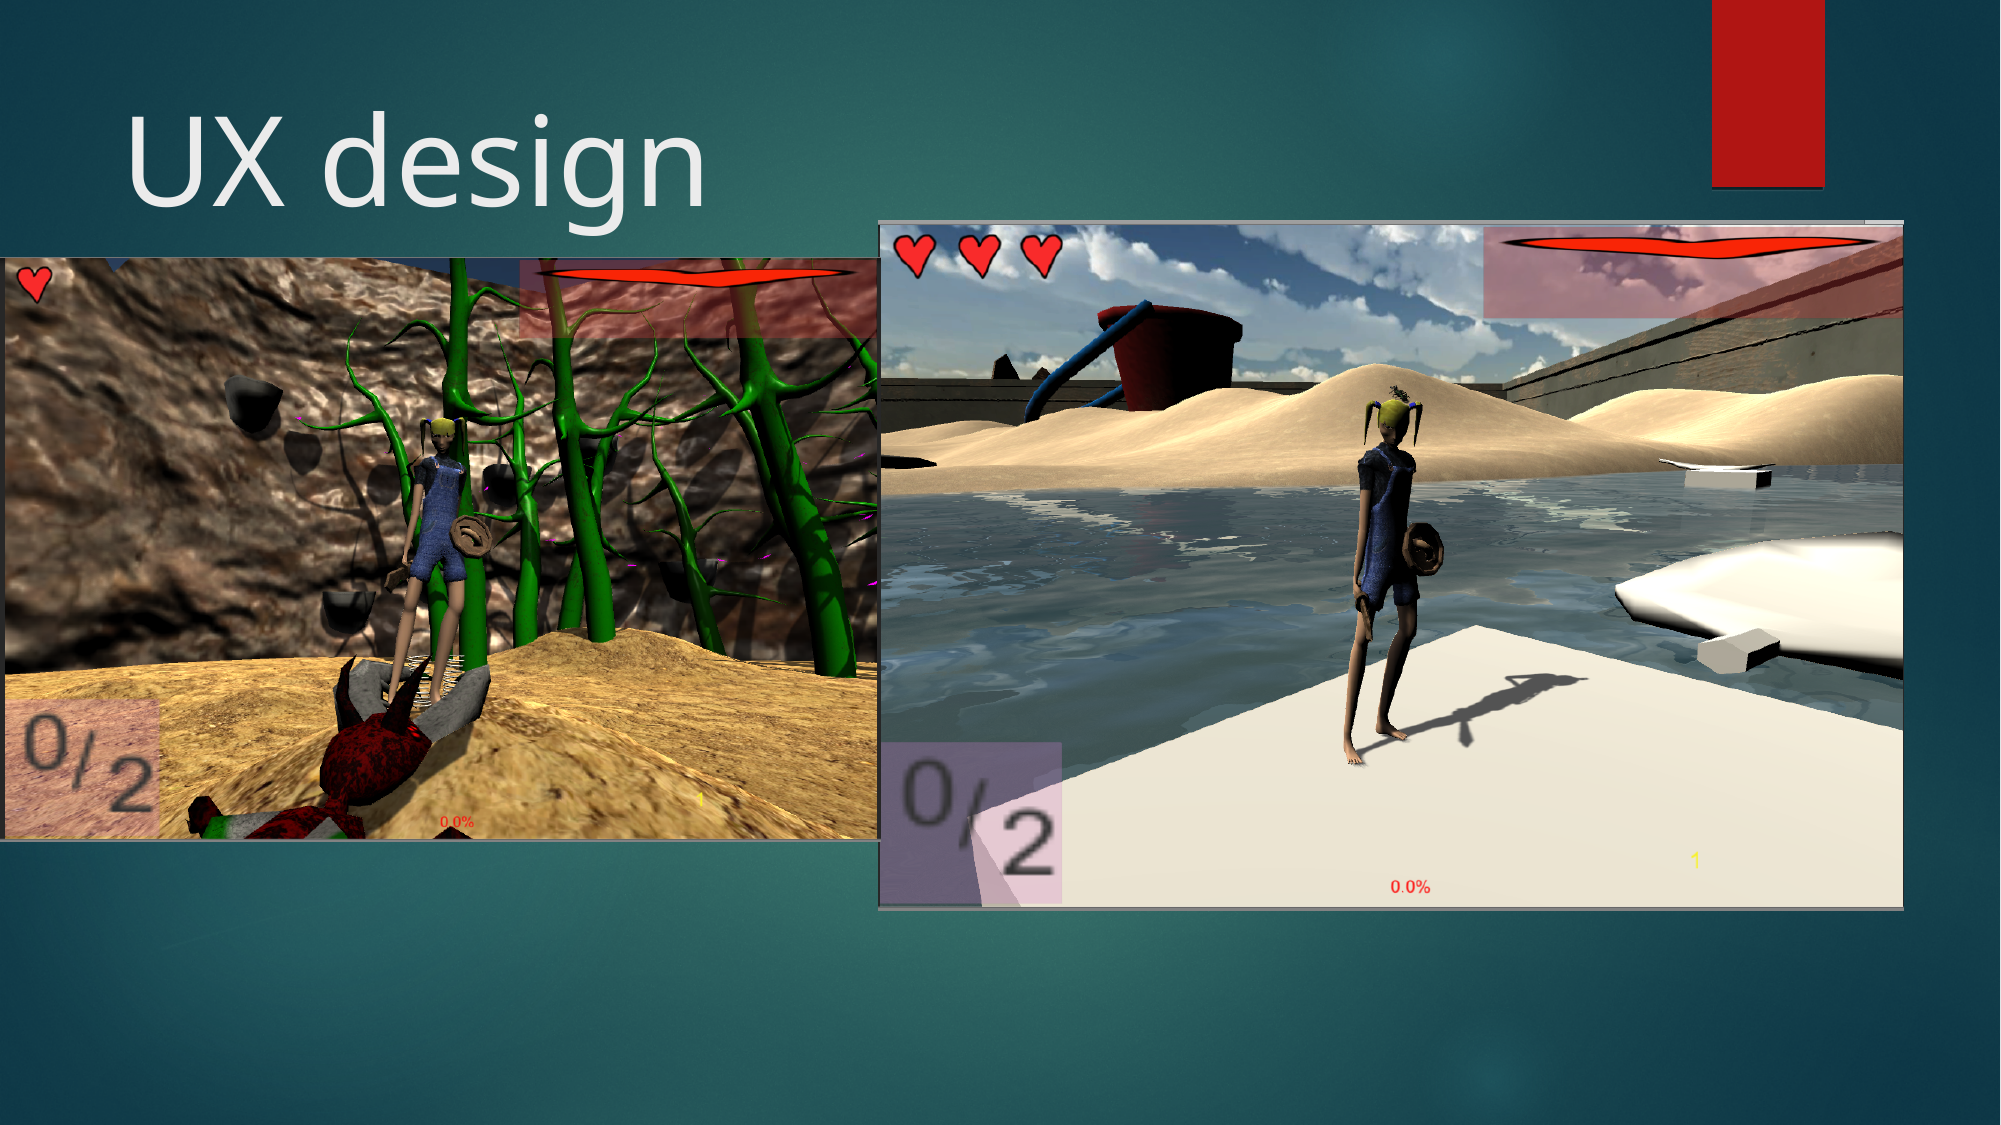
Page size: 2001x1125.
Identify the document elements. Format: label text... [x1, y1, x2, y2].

picture [0, 220, 1904, 911]
list Voorbeelden laten zien van een fun to play element Interactie met de speler laten zien: HUD, Popups, Tutorial, ingame of diagrammen, schetsen* [181, 842, 1649, 1026]
title UX design [106, 74, 1649, 257]
